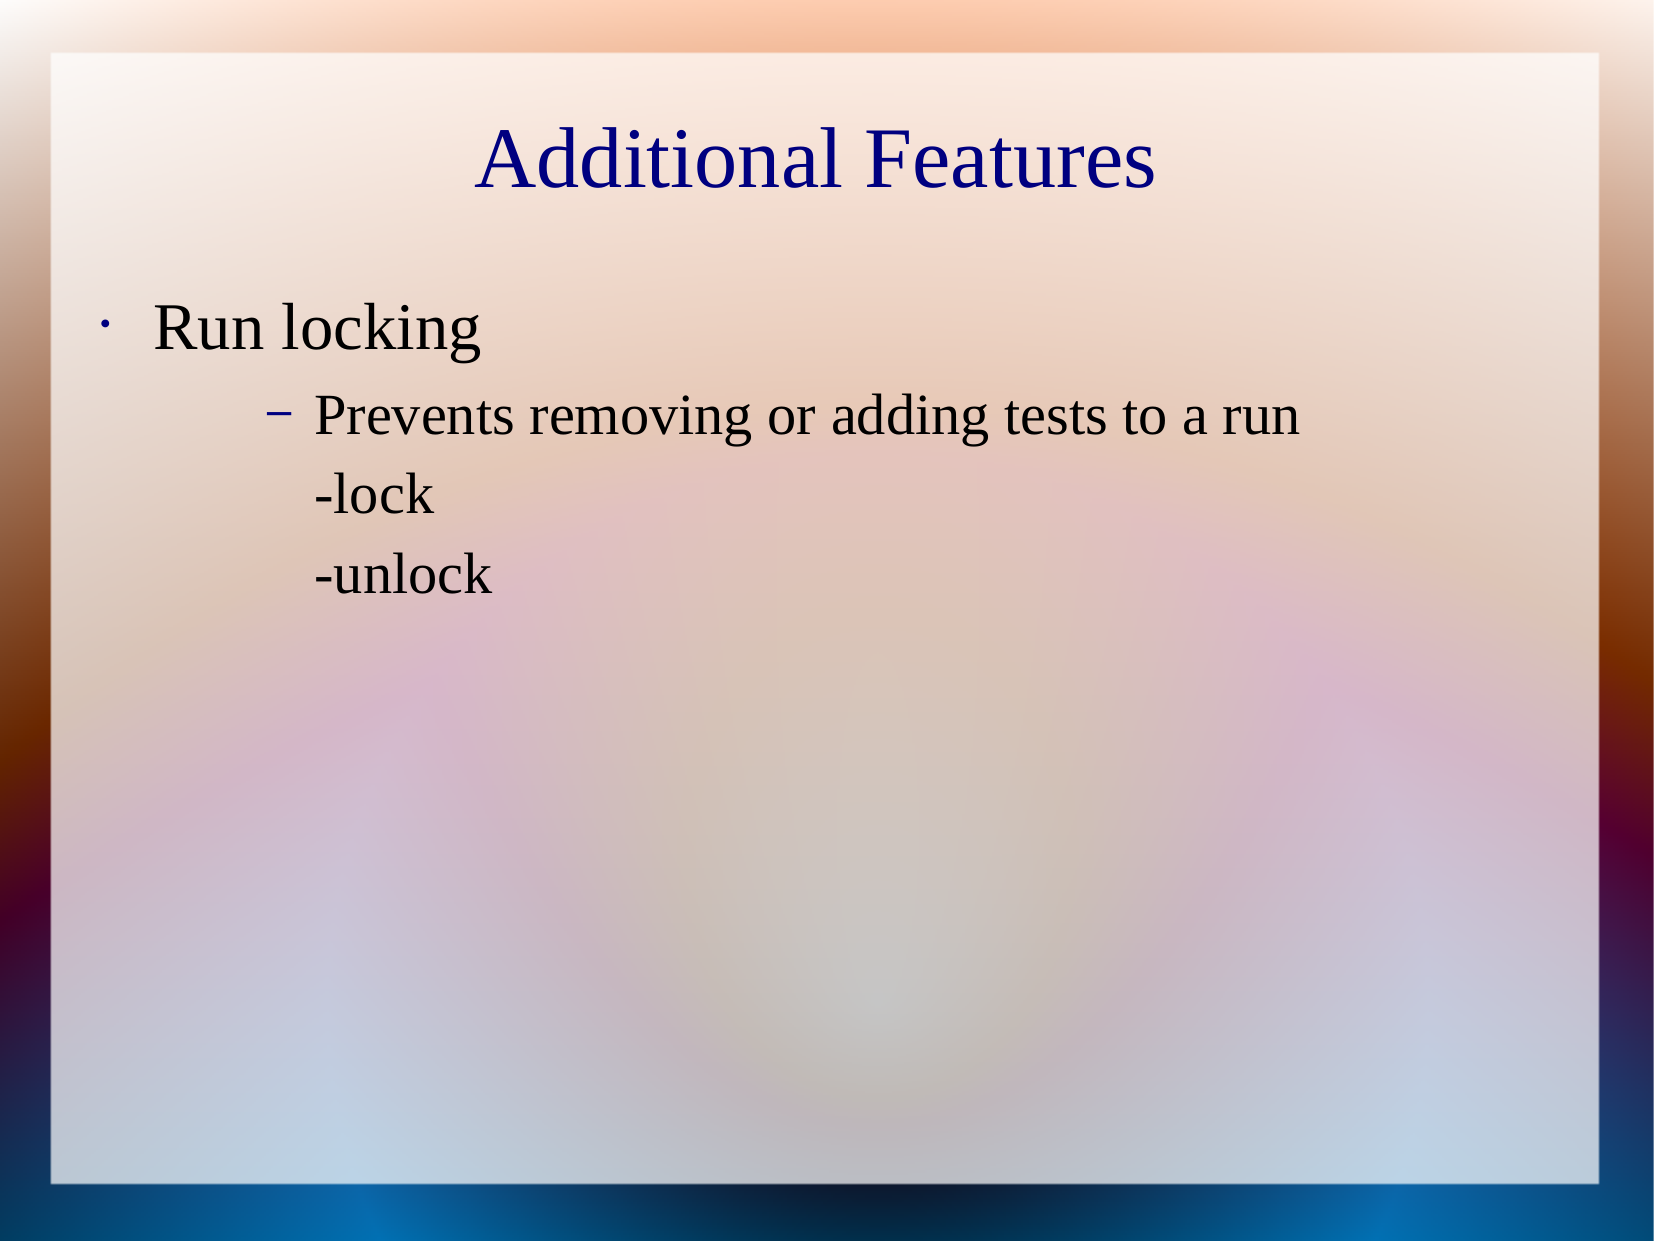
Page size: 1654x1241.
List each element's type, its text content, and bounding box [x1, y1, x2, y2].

list Run locking Prevents removing or adding tests to a run -lock -unlock [82, 290, 1571, 1010]
title Additional Features [82, 55, 1571, 263]
picture [0, 0, 1654, 1241]
